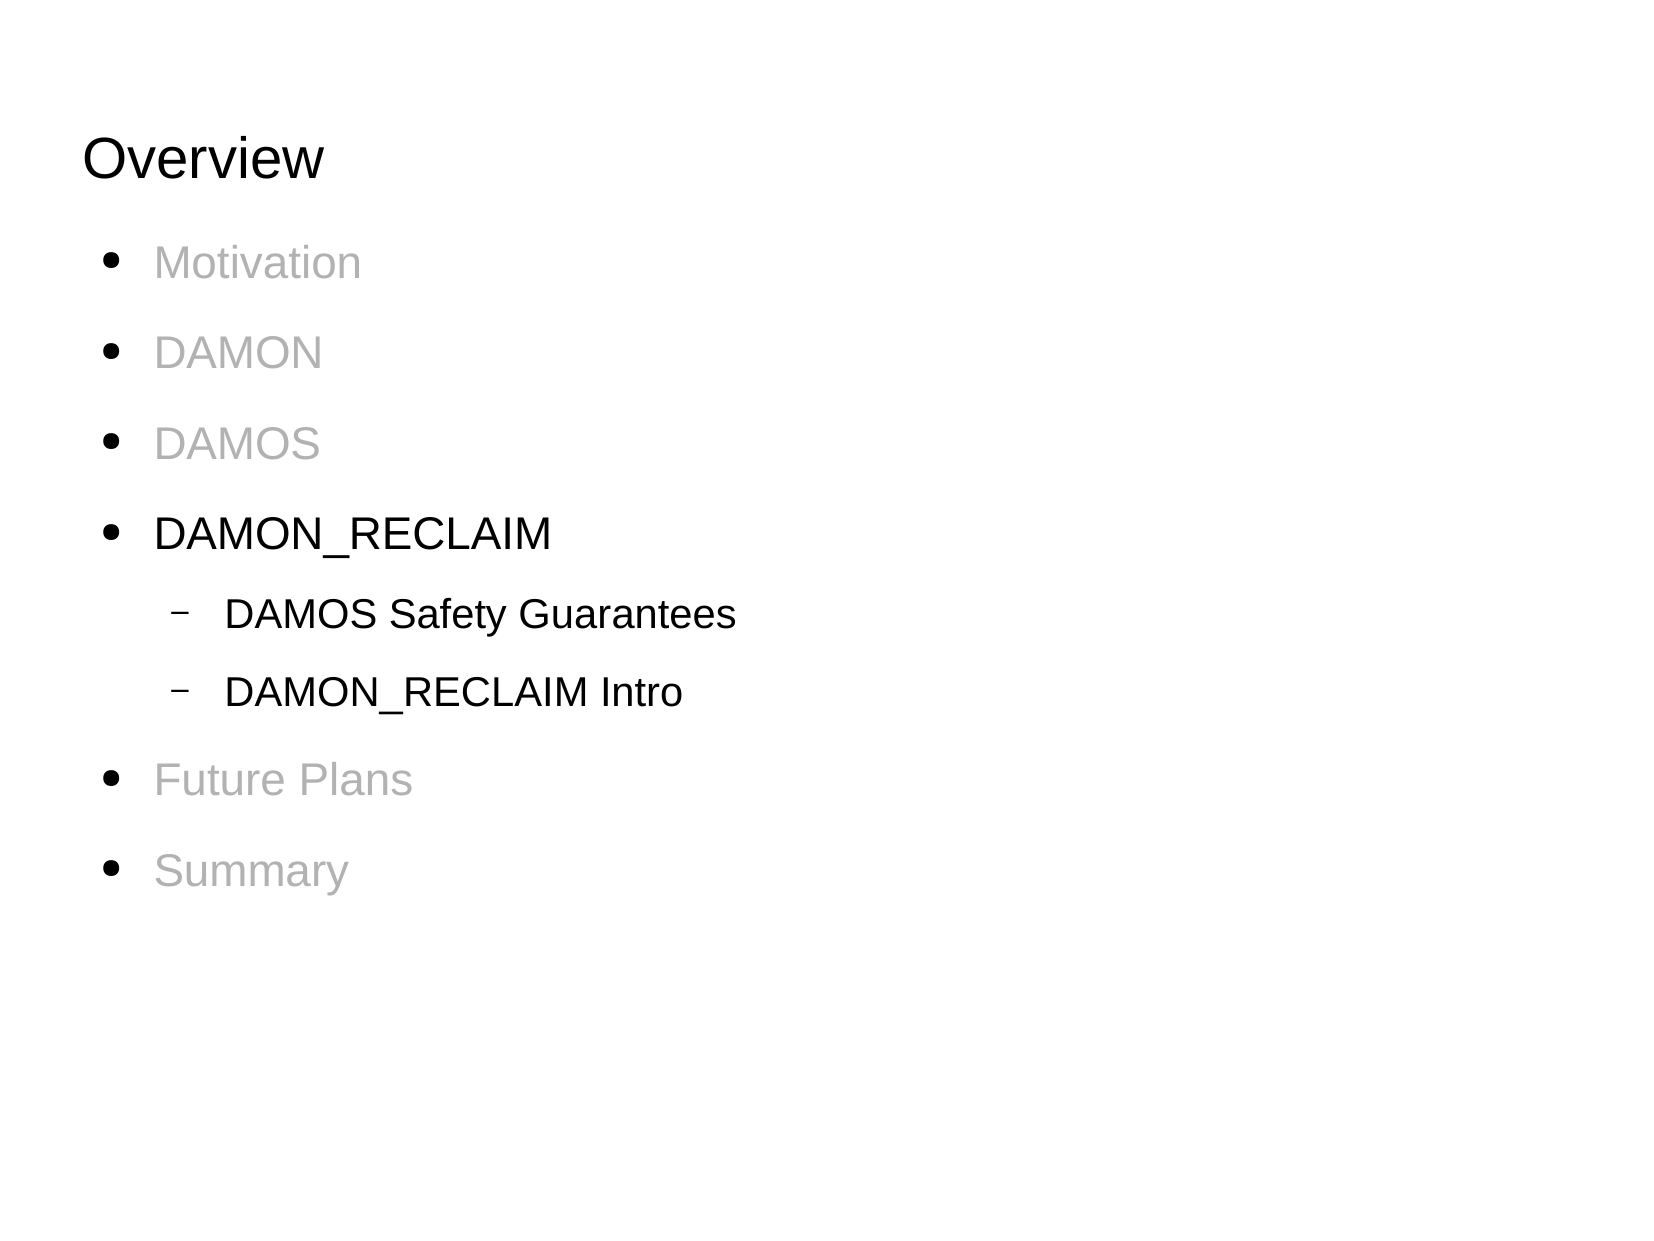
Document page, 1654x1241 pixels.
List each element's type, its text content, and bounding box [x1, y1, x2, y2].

list Motivation DAMON DAMOS DAMON_RECLAIM DAMOS Safety Guarantees DAMON_RECLAIM Intro Future Plans Summary [82, 236, 1571, 1111]
title Overview [82, 108, 1571, 210]
